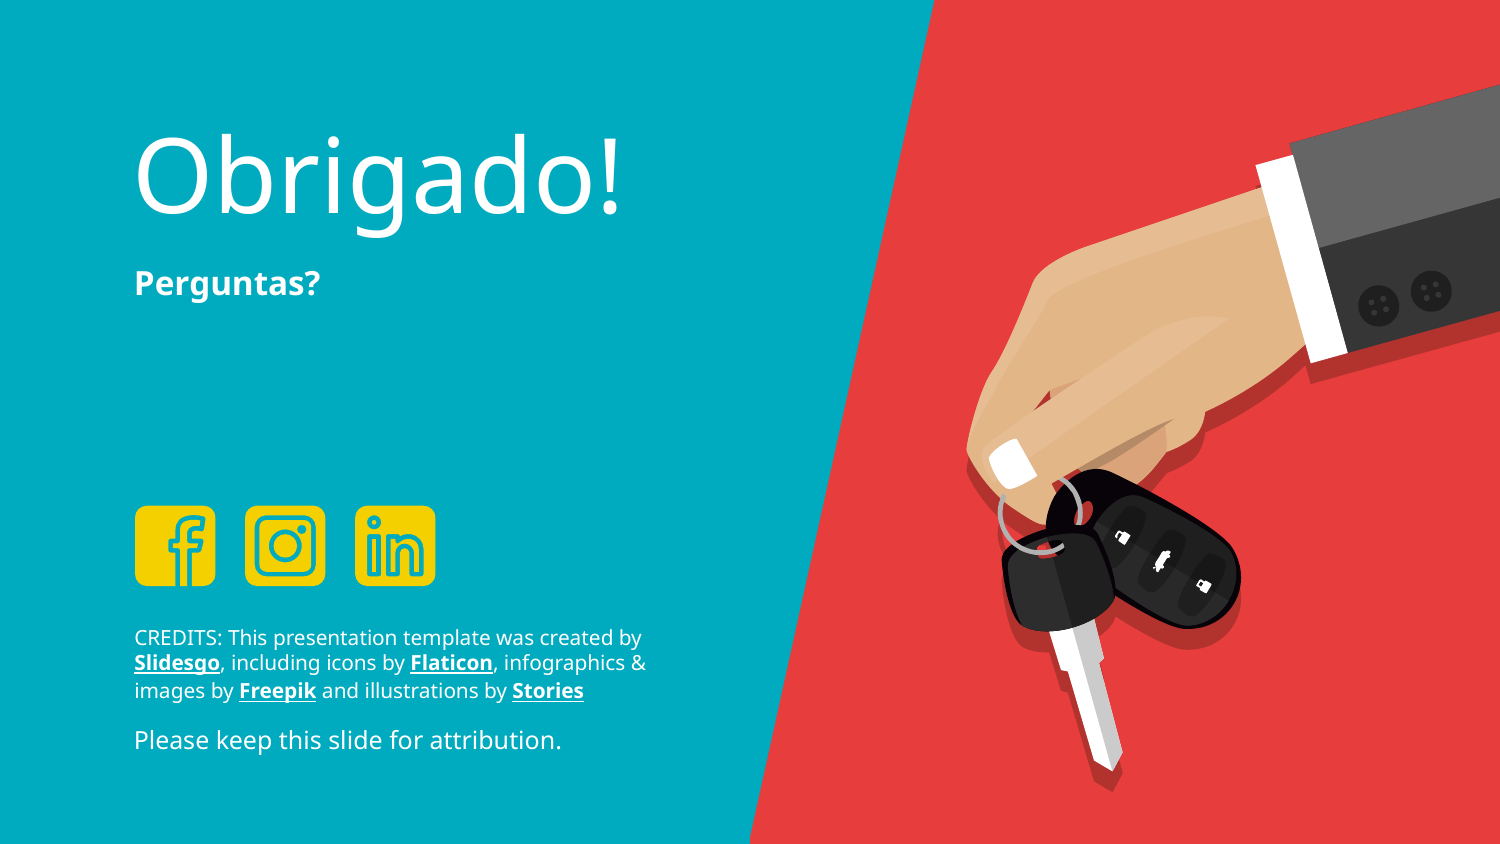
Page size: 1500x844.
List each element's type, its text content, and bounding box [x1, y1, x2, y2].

text_box [172, 519, 201, 587]
subtitle Perguntas? [118, 247, 685, 484]
text_box [245, 505, 326, 587]
title Obrigado! [116, 97, 830, 247]
text_box [135, 505, 216, 587]
text_box [966, 84, 1500, 793]
text_box [355, 505, 436, 587]
text_box Please keep this slide for attribution. [118, 710, 685, 769]
